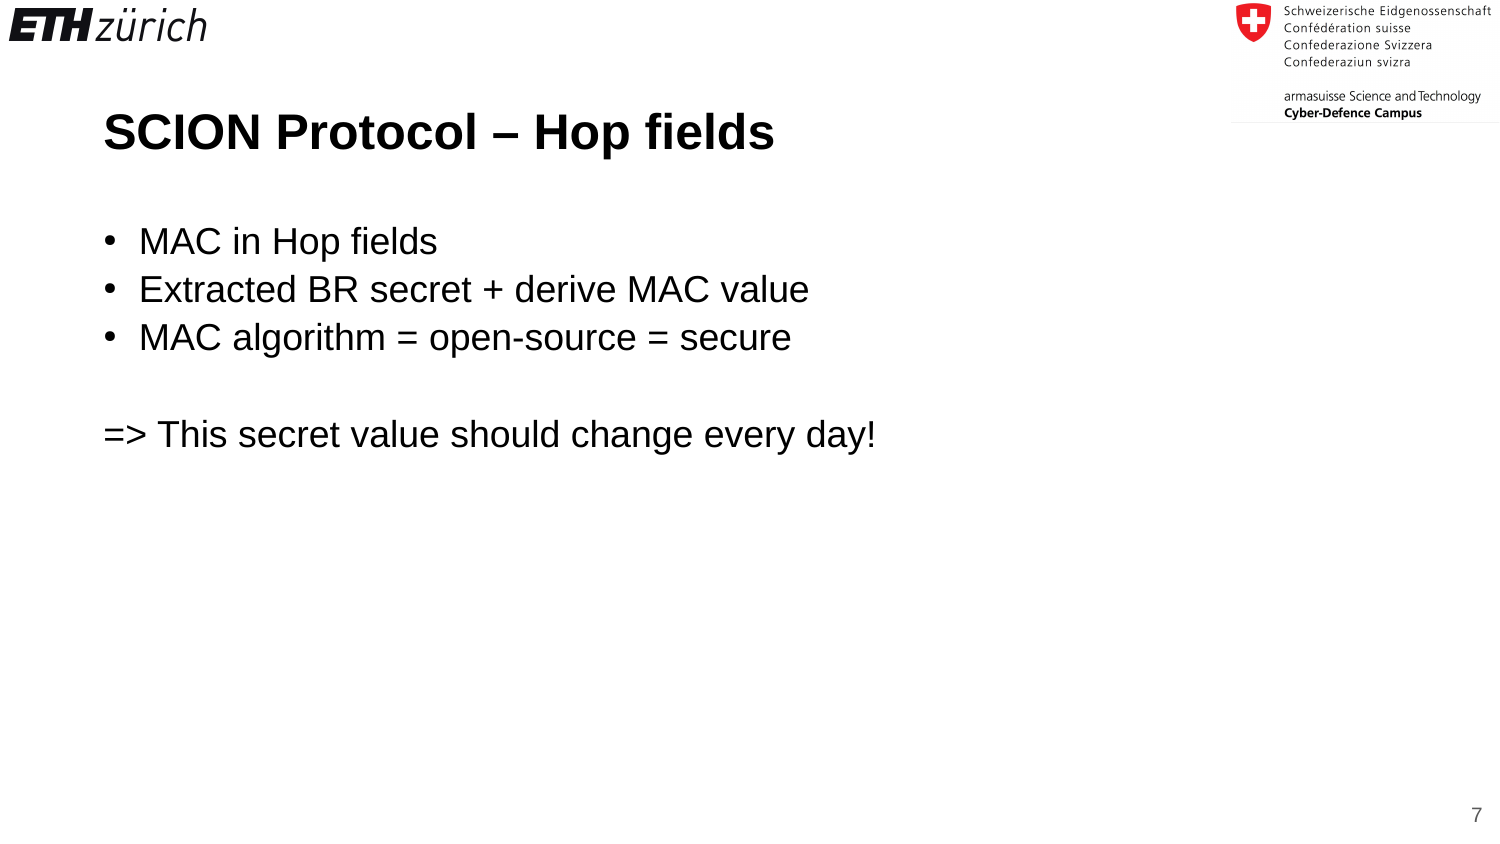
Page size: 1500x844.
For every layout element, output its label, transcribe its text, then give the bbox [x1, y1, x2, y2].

text_box SCION Protocol – Hop fields [88, 88, 1182, 178]
picture [8, 8, 207, 42]
text_box MAC in Hop fields Extracted BR secret + derive MAC value MAC algorithm = open-source = secure => This secret value should change every day! [88, 206, 1152, 473]
picture [1231, 0, 1500, 123]
